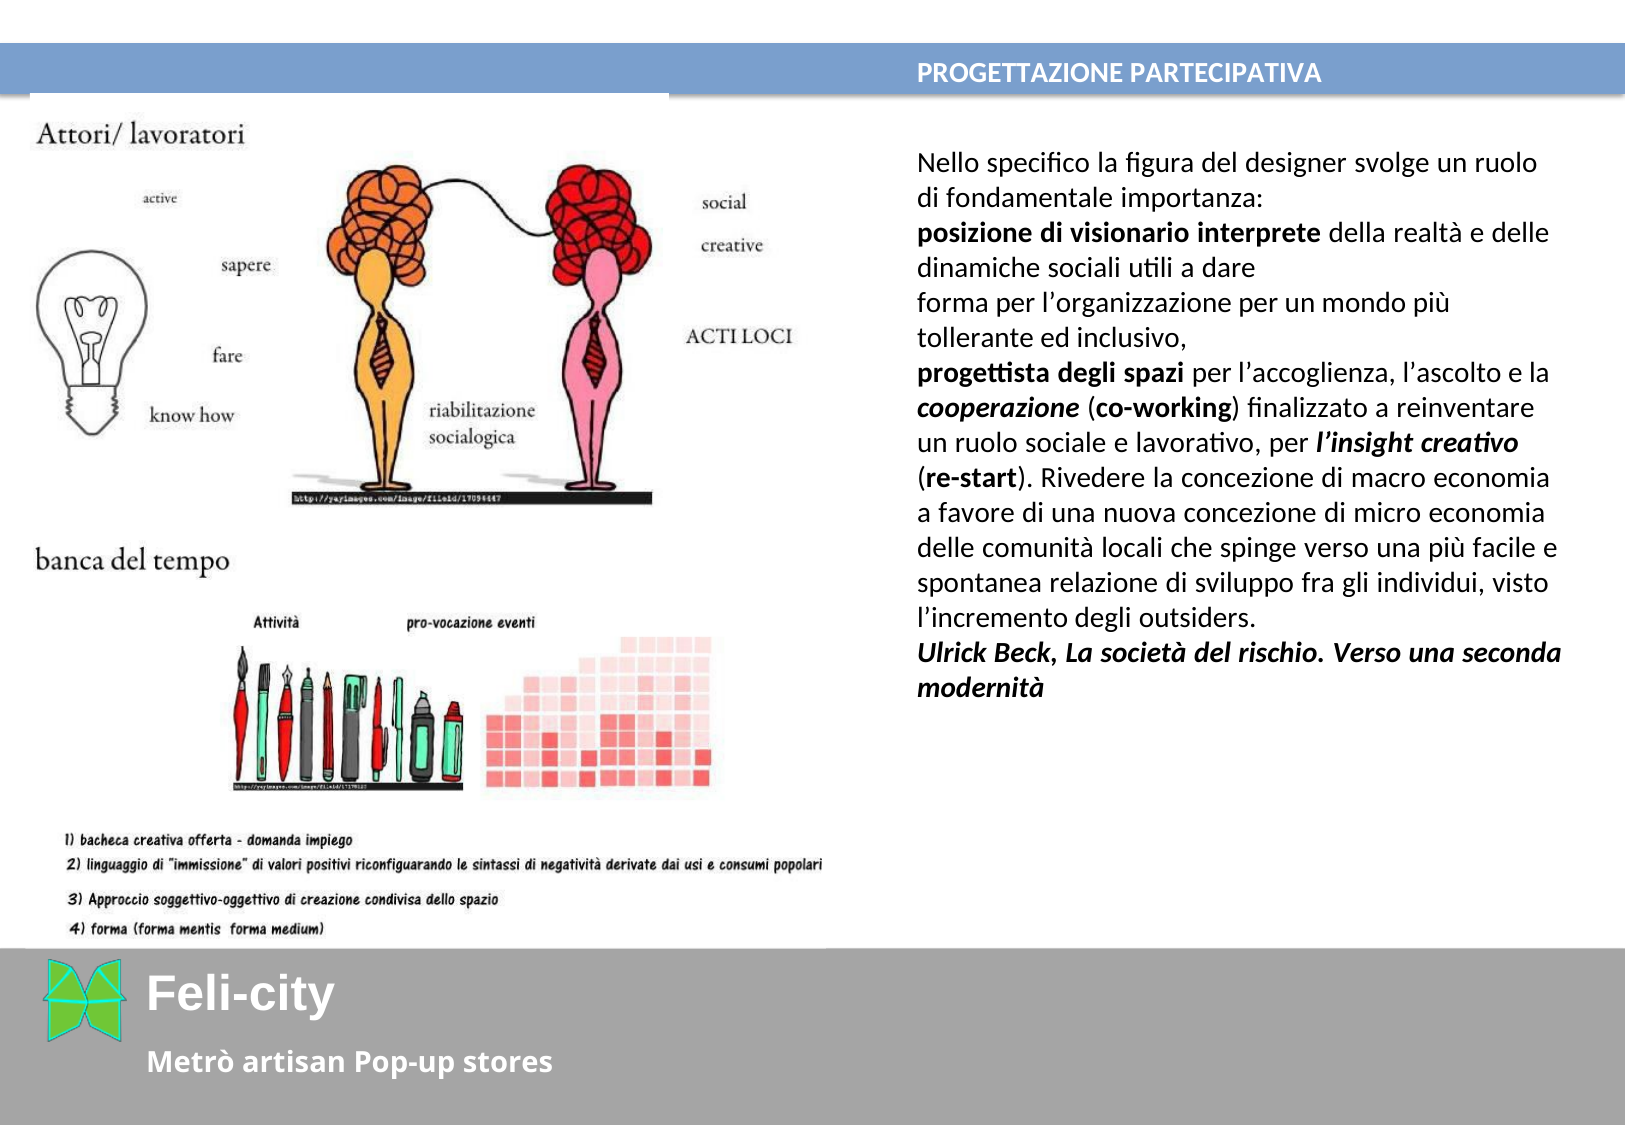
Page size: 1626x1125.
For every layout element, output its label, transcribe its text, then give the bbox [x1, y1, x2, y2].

text_box [0, 38, 1625, 522]
text_box [0, 539, 1625, 1125]
text_box Feli-city Metrò artisan Pop-up stores [143, 962, 1066, 1079]
text_box PROGETTAZIONE PARTECIPATIVA Nello specifico la figura del designer svolge un ruolo di fondamentale importanza: posizione di visionario interprete della realtà e delle dinamiche sociali utili a dare forma per l’organizzazione per un mondo più tollerante ed inclusivo, progettista degli spazi per l’accoglienza, l’ascolto e la cooperazione (co-working) finalizzato a reinventare un ruolo sociale e lavorativo, per l’insight creativo (re-start). Rivedere la concezione di macro economia a favore di una nuova concezione di micro economia delle comunità locali che spinge verso una più facile e spontanea relazione di sviluppo fra gli individui, visto l’incremento degli outsiders. Ulrick Beck, La società del rischio. Verso una seconda modernità [914, 53, 1567, 704]
text_box [673, 181, 810, 421]
